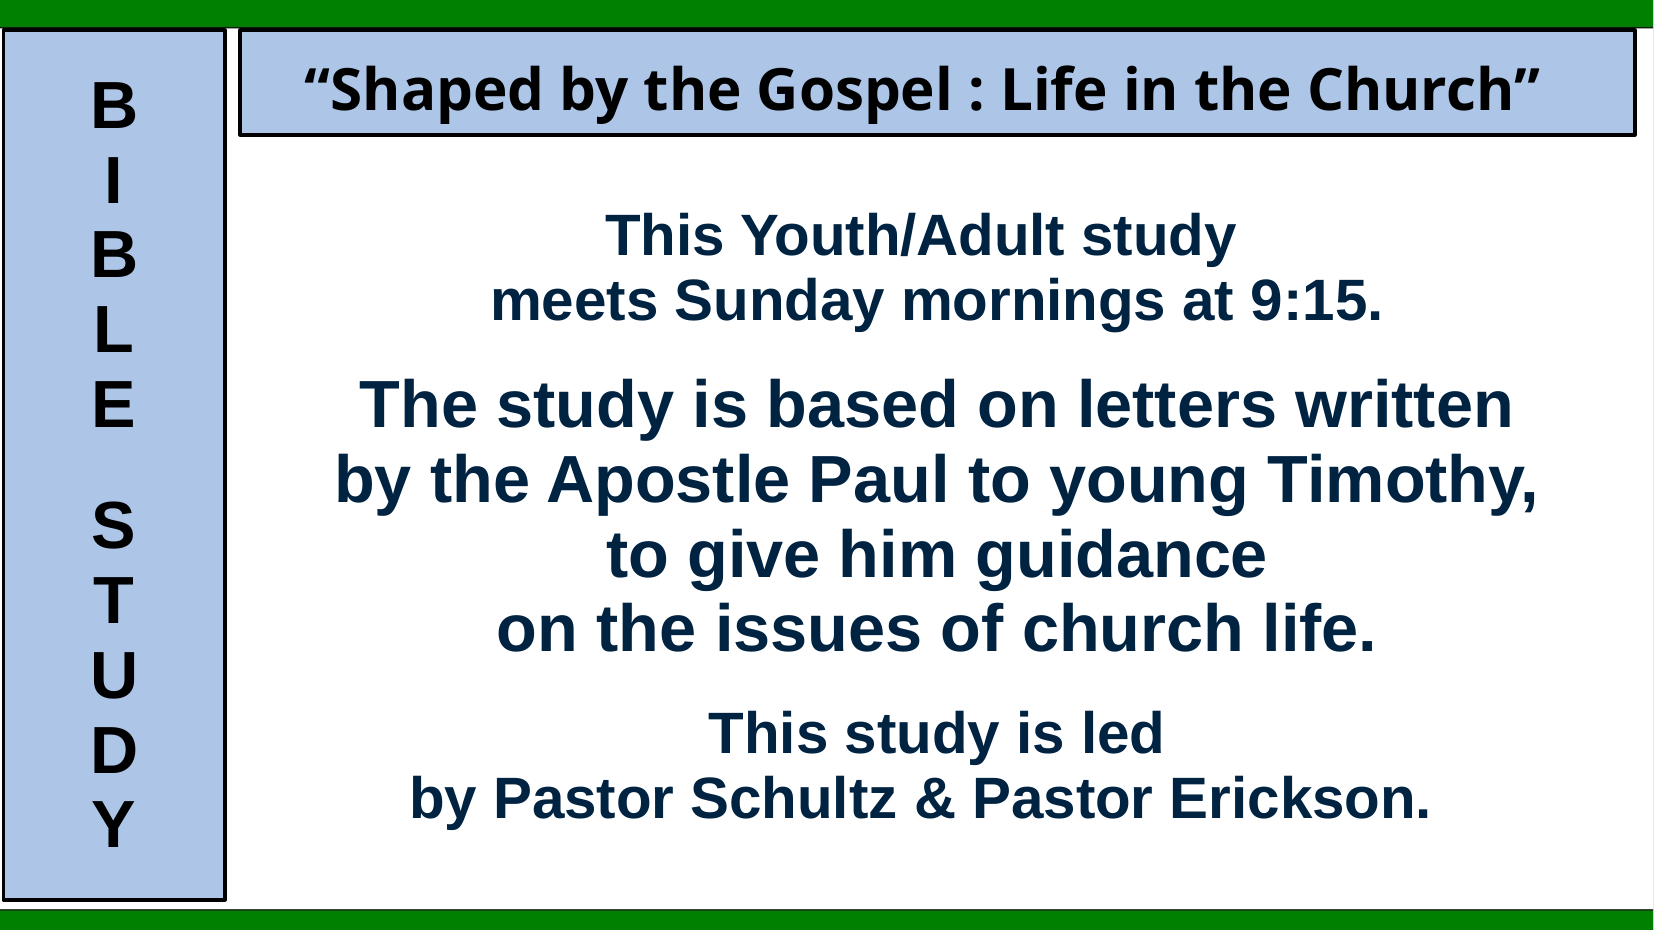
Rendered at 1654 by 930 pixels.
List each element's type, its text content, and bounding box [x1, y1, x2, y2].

text_box “Shaped by the Gospel : Life in the Church” [255, 40, 1591, 134]
text_box This Youth/Adult study meets Sunday mornings at 9:15. The study is based on letters written by the Apostle Paul to young Timothy, to give him guidance on the issues of church life. This study is led by Pastor Schultz & Pastor Erickson. [300, 194, 1576, 839]
text_box B I B L E S T U D Y [3, 29, 226, 901]
text_box [240, 29, 1636, 135]
picture [0, 0, 1654, 930]
